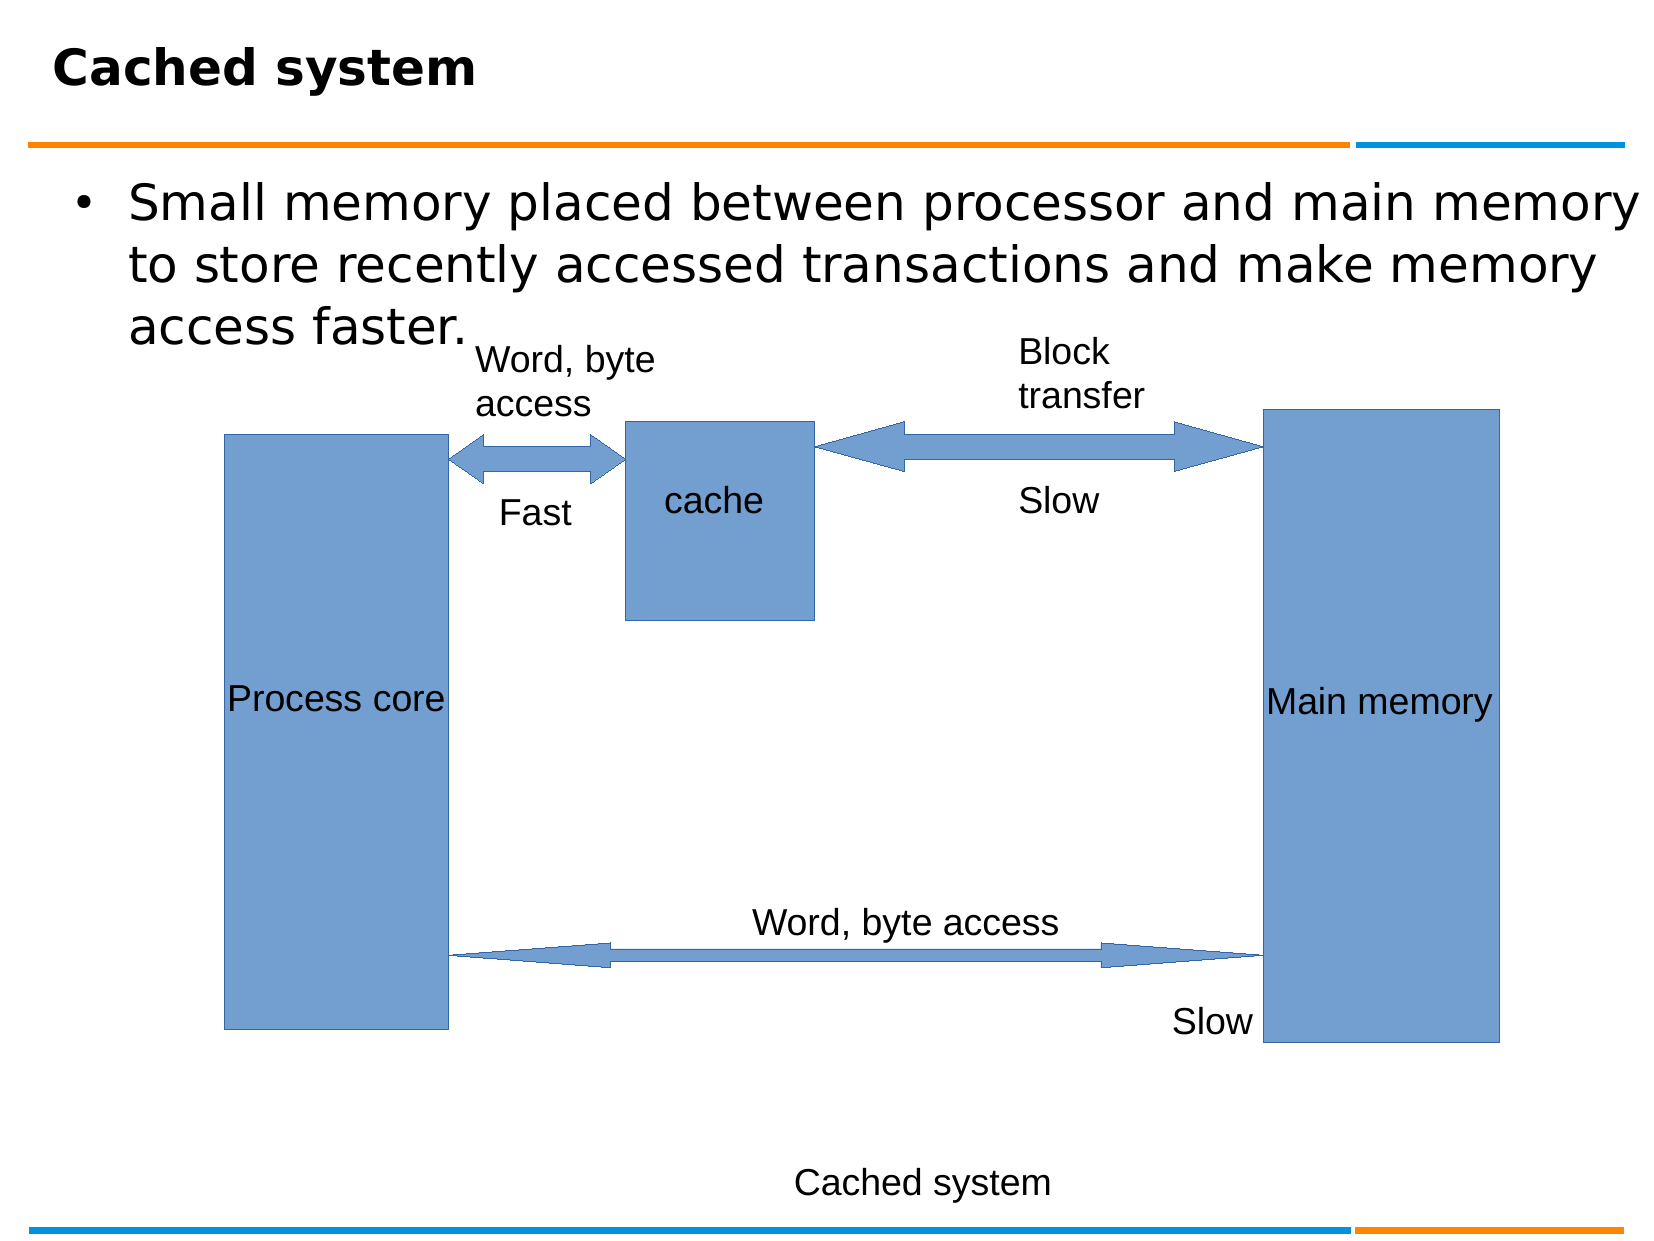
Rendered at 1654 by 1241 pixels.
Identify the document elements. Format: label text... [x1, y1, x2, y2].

text_box [457, 943, 1254, 967]
text_box [1263, 409, 1500, 1043]
text_box Cached system [52, 39, 478, 101]
text_box Fast [498, 491, 572, 536]
text_box access [475, 382, 592, 427]
text_box [817, 421, 1261, 471]
text_box Slow [1171, 1000, 1253, 1045]
text_box Word, byte access [752, 901, 1060, 946]
text_box Cached system [794, 1161, 1053, 1206]
text_box Main memory [1266, 680, 1504, 725]
text_box Word, byte [475, 338, 656, 383]
text_box transfer [1018, 374, 1146, 419]
text_box cache [664, 479, 764, 524]
text_box Process core [227, 677, 457, 722]
text_box Slow [1018, 479, 1100, 524]
text_box Block [1018, 330, 1110, 374]
text_box ● [74, 192, 94, 223]
text_box to store recently accessed transactions and make memory [128, 235, 1615, 298]
text_box [224, 421, 815, 1030]
text_box Small memory placed between processor and main memory [128, 174, 1654, 236]
text_box access faster. [128, 297, 490, 360]
